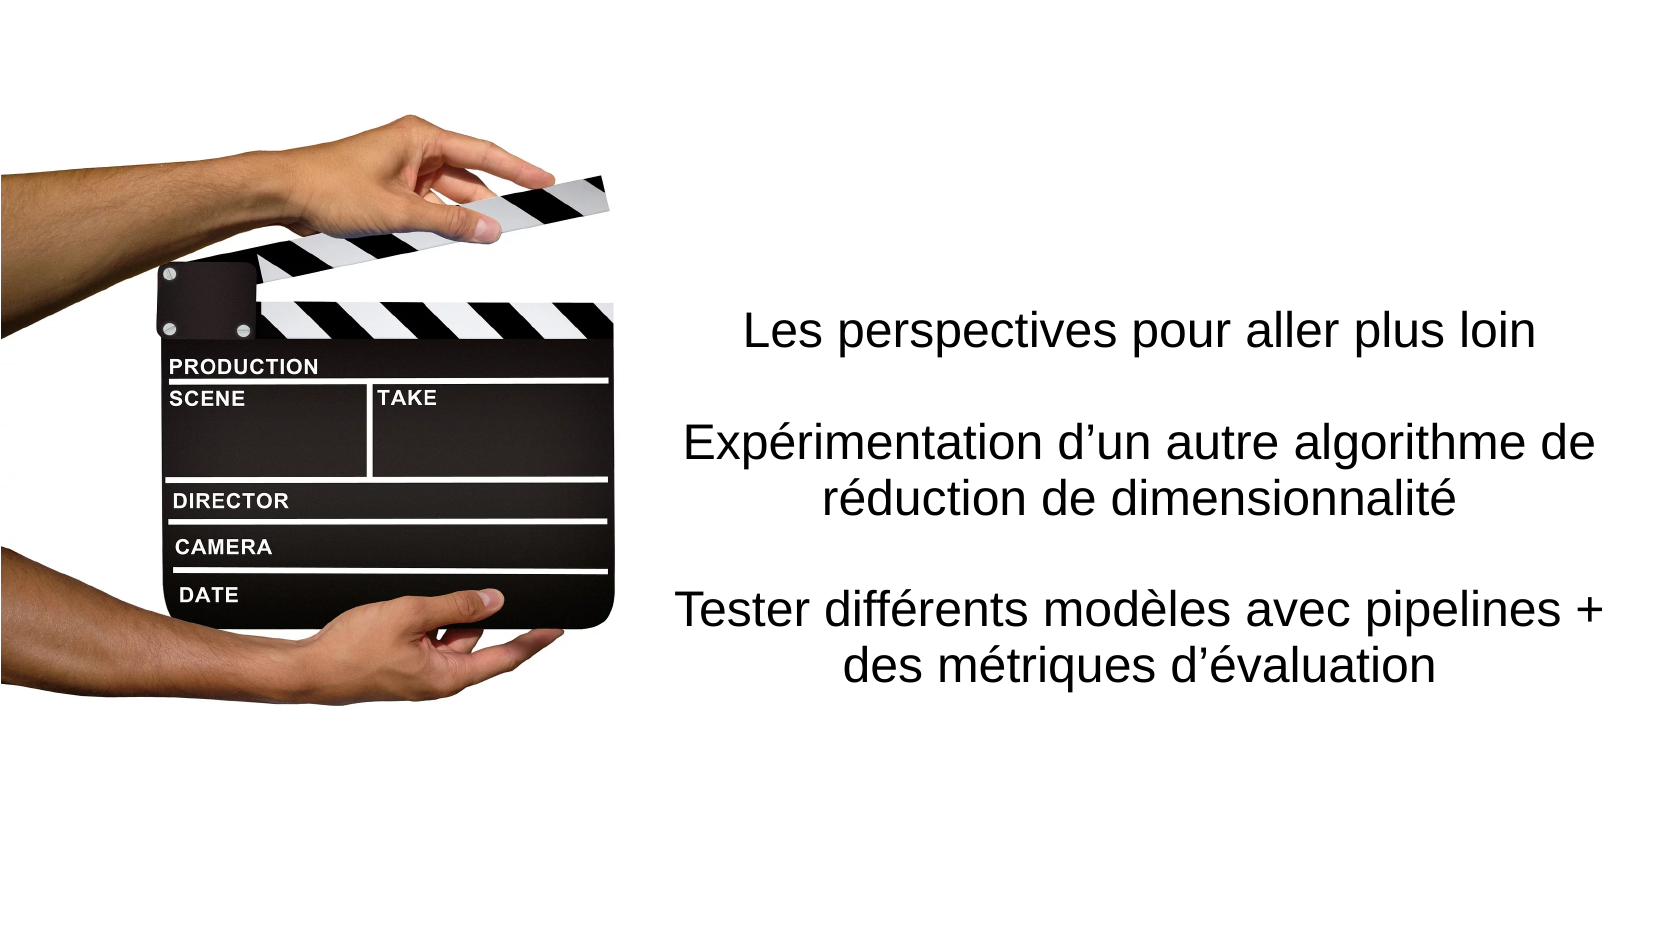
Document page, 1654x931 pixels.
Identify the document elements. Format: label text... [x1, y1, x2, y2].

text_box Les perspectives pour aller plus loin Expérimentation d’un autre algorithme de réduction de dimensionnalité Tester différents modèles avec pipelines + des métriques d’évaluation [649, 295, 1630, 931]
picture [1, 106, 638, 721]
